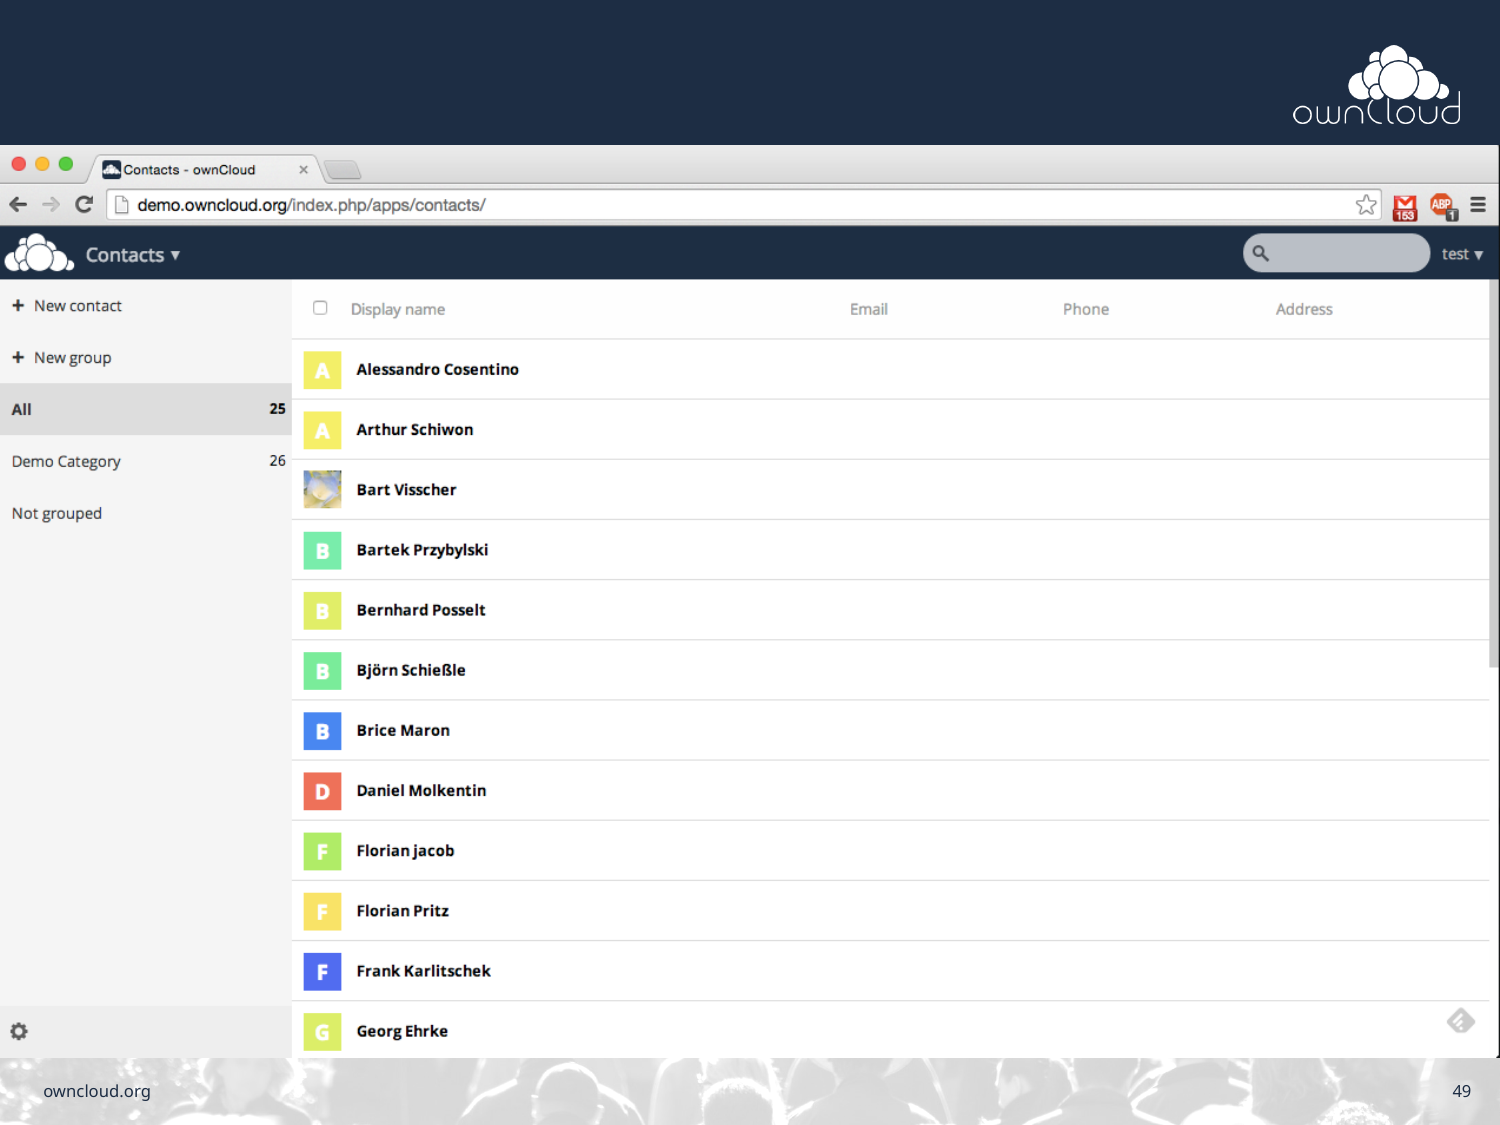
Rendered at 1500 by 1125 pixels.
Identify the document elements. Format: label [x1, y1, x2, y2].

picture [0, 145, 1500, 1125]
picture [1293, 45, 1460, 124]
